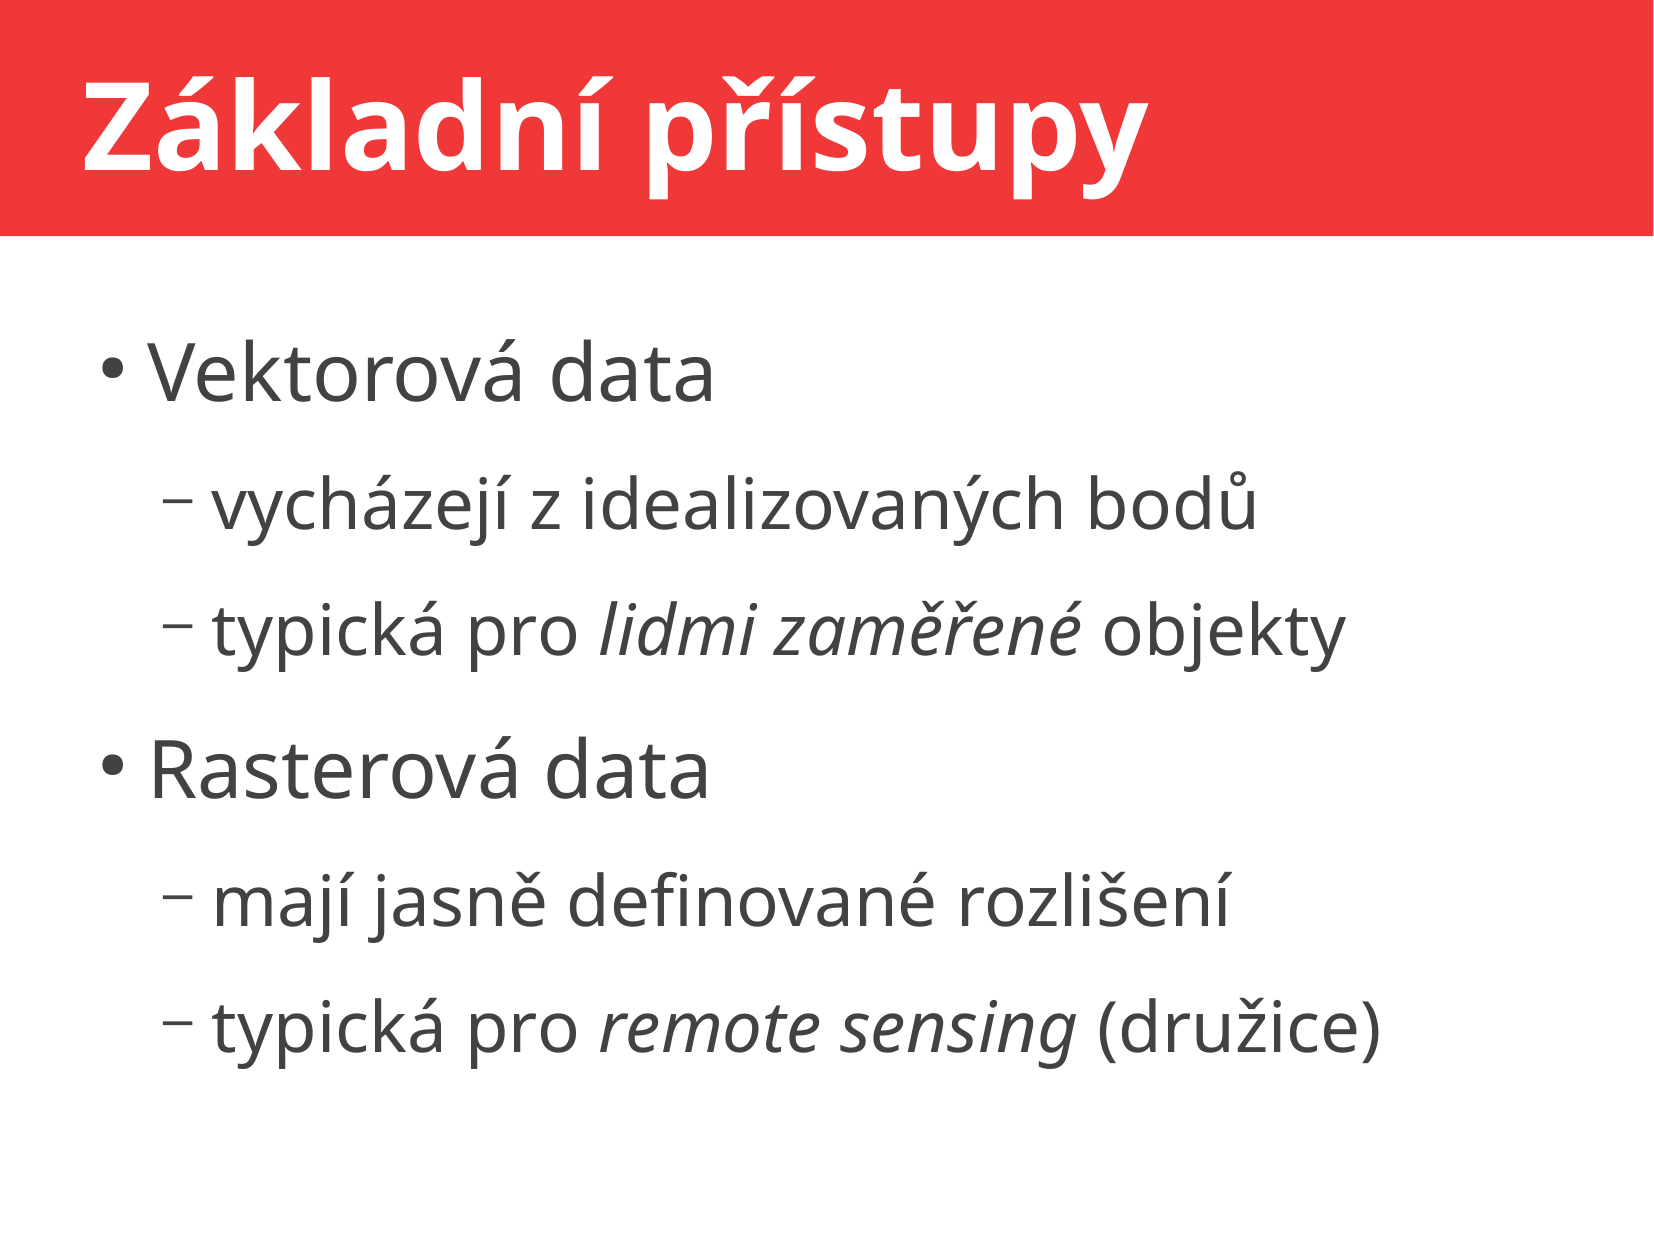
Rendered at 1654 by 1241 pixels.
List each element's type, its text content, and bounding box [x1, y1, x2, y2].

list Vektorová data vycházejí z idealizovaných bodů typická pro lidmi zaměřené objekty Rasterová data mají jasně definované rozlišení typická pro remote sensing (družice) [82, 314, 1563, 1080]
title Základní přístupy [82, 19, 1571, 227]
